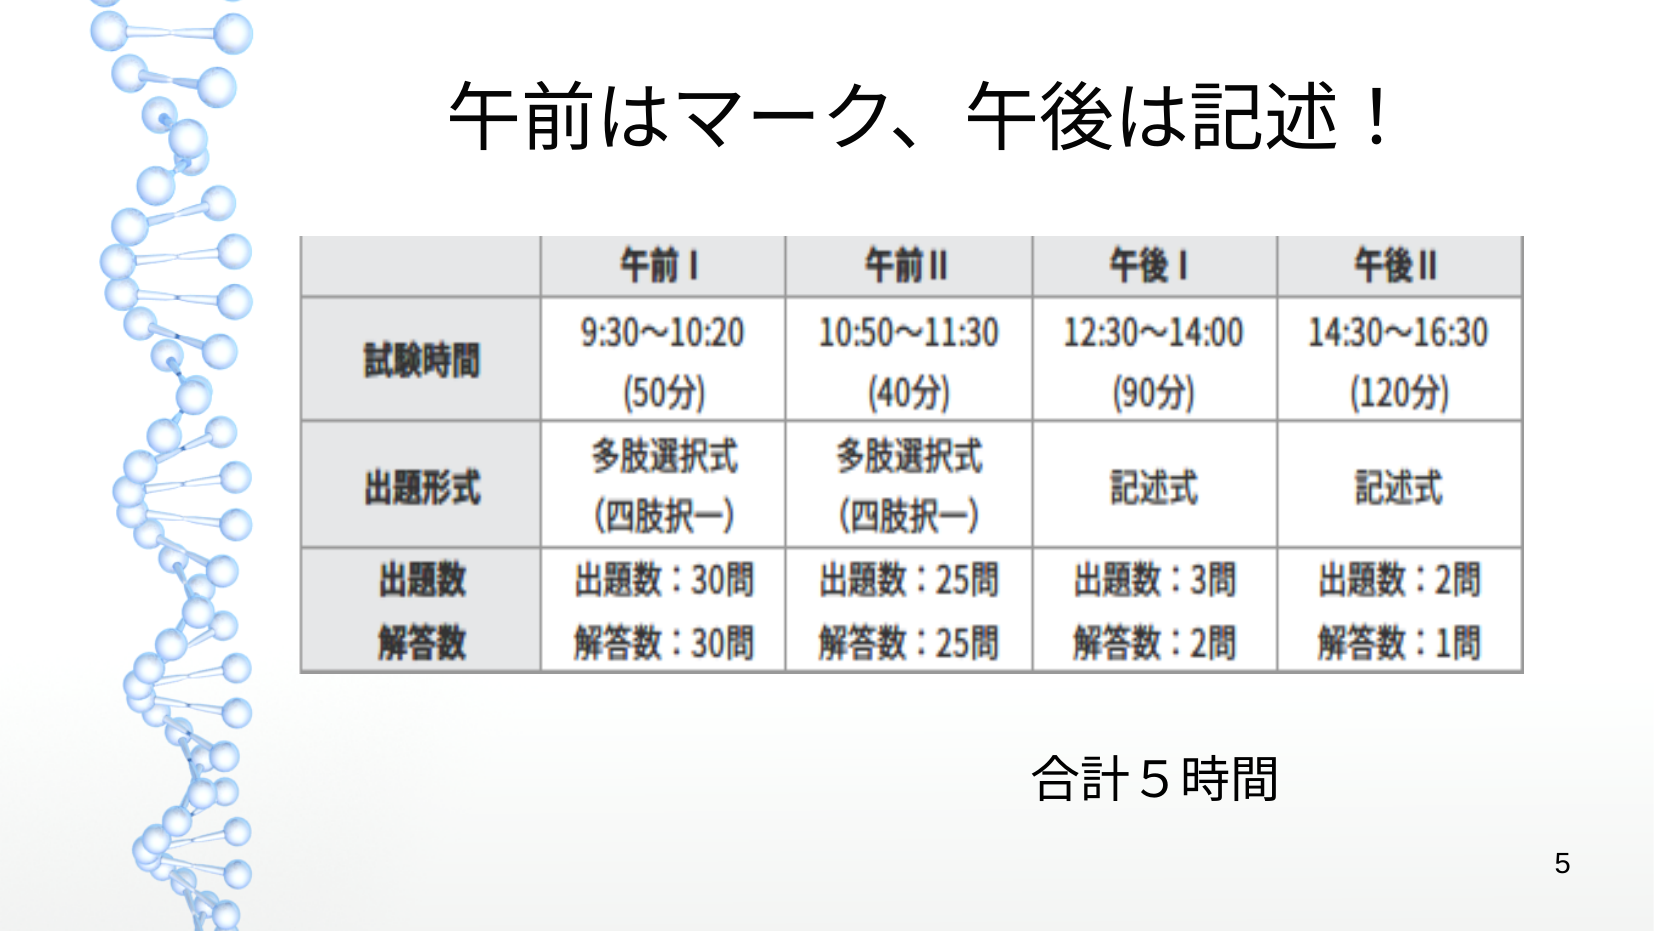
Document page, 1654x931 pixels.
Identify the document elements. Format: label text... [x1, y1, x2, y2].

picture [0, 0, 1654, 931]
text_box 合計５時間 [1015, 732, 1524, 822]
title 午前はマーク、午後は記述！ [265, 35, 1595, 189]
